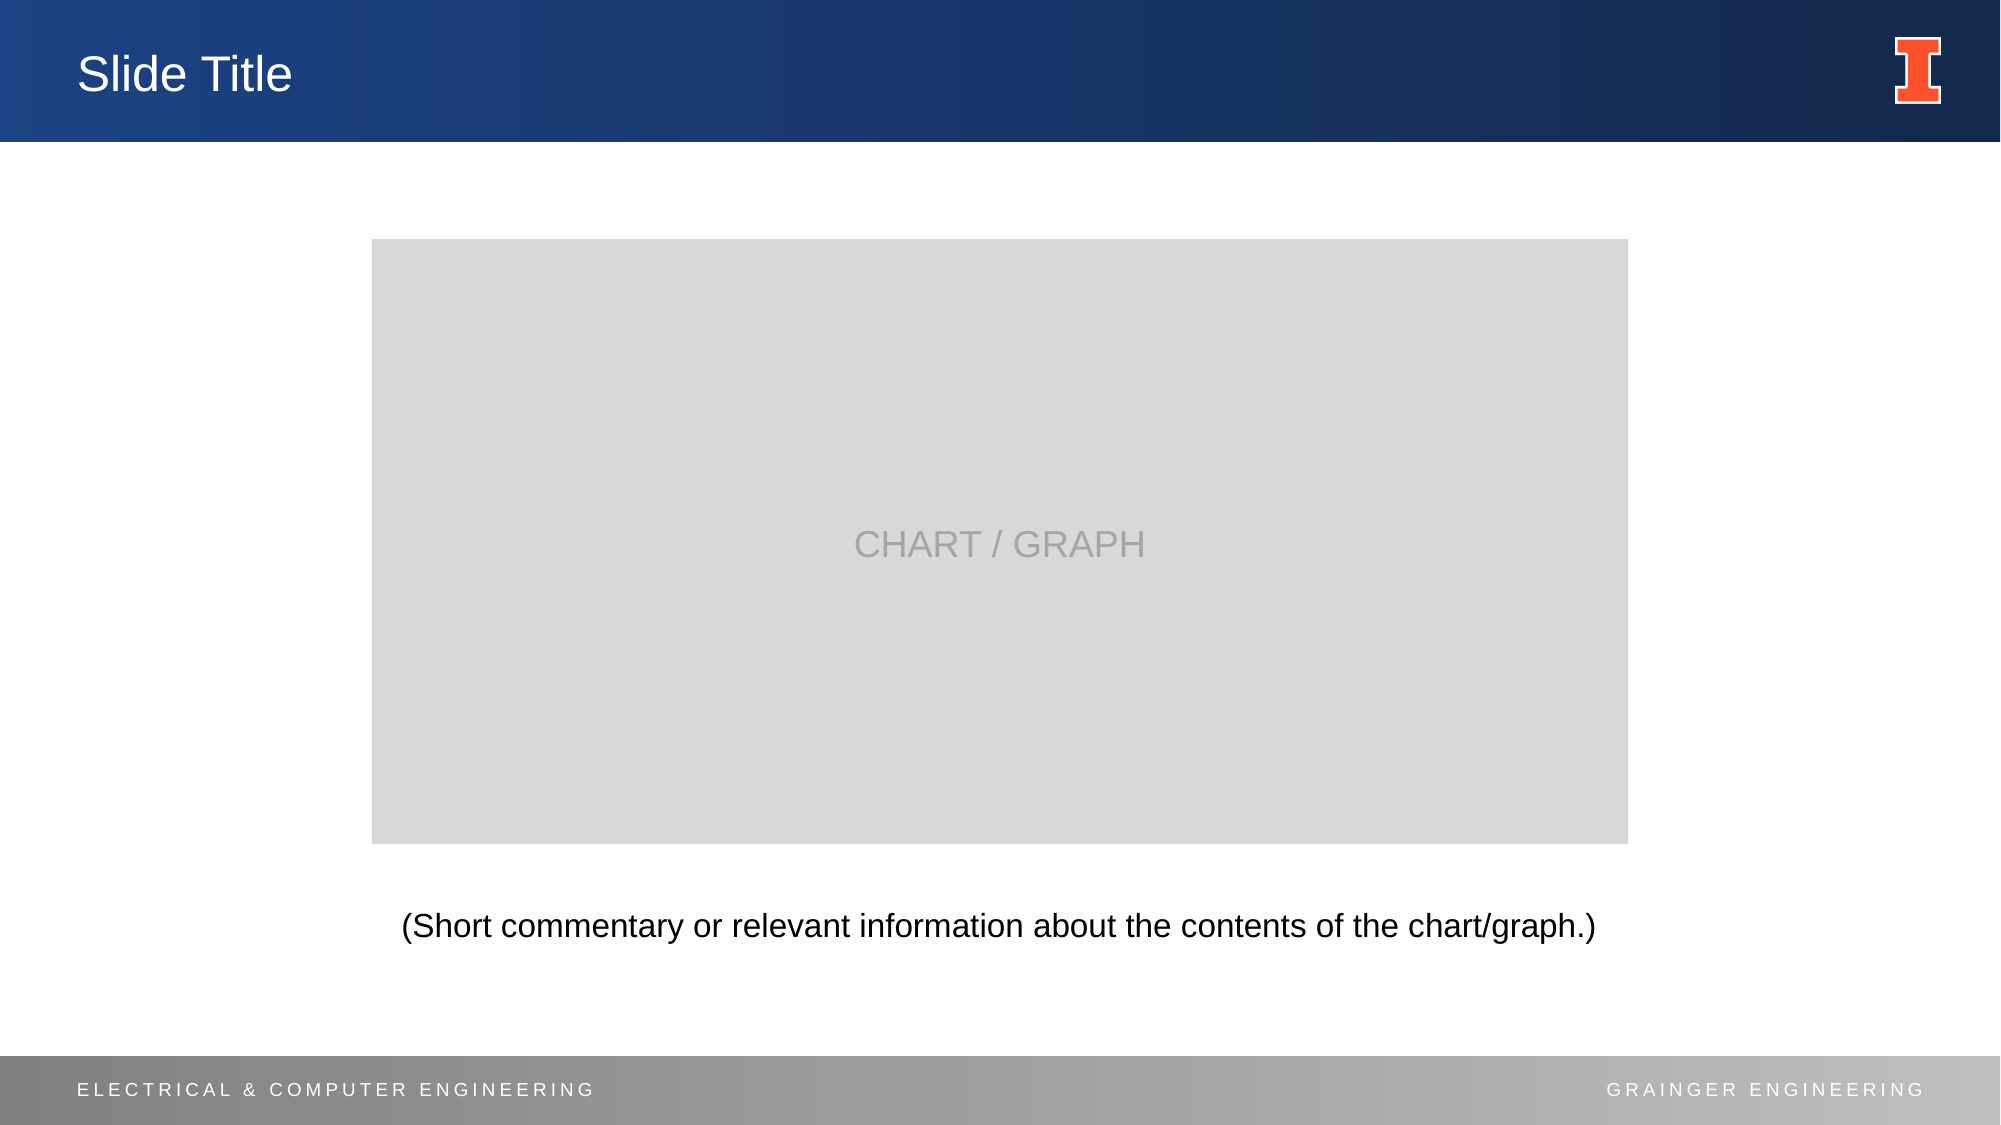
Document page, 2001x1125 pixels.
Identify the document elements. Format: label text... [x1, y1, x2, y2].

text_box [0, 0, 2000, 142]
text_box ELECTRICAL & COMPUTER ENGINEERING [61, 1070, 1373, 1108]
text_box Slide Title [61, 33, 1852, 109]
text_box [0, 1056, 2000, 1125]
text_box [371, 239, 1629, 845]
text_box CHART / GRAPH [746, 512, 1254, 573]
picture [1895, 37, 1941, 104]
text_box (Short commentary or relevant information about the contents of the chart/graph.) [95, 896, 1905, 1004]
text_box GRAINGER ENGINEERING [1531, 1070, 1938, 1108]
